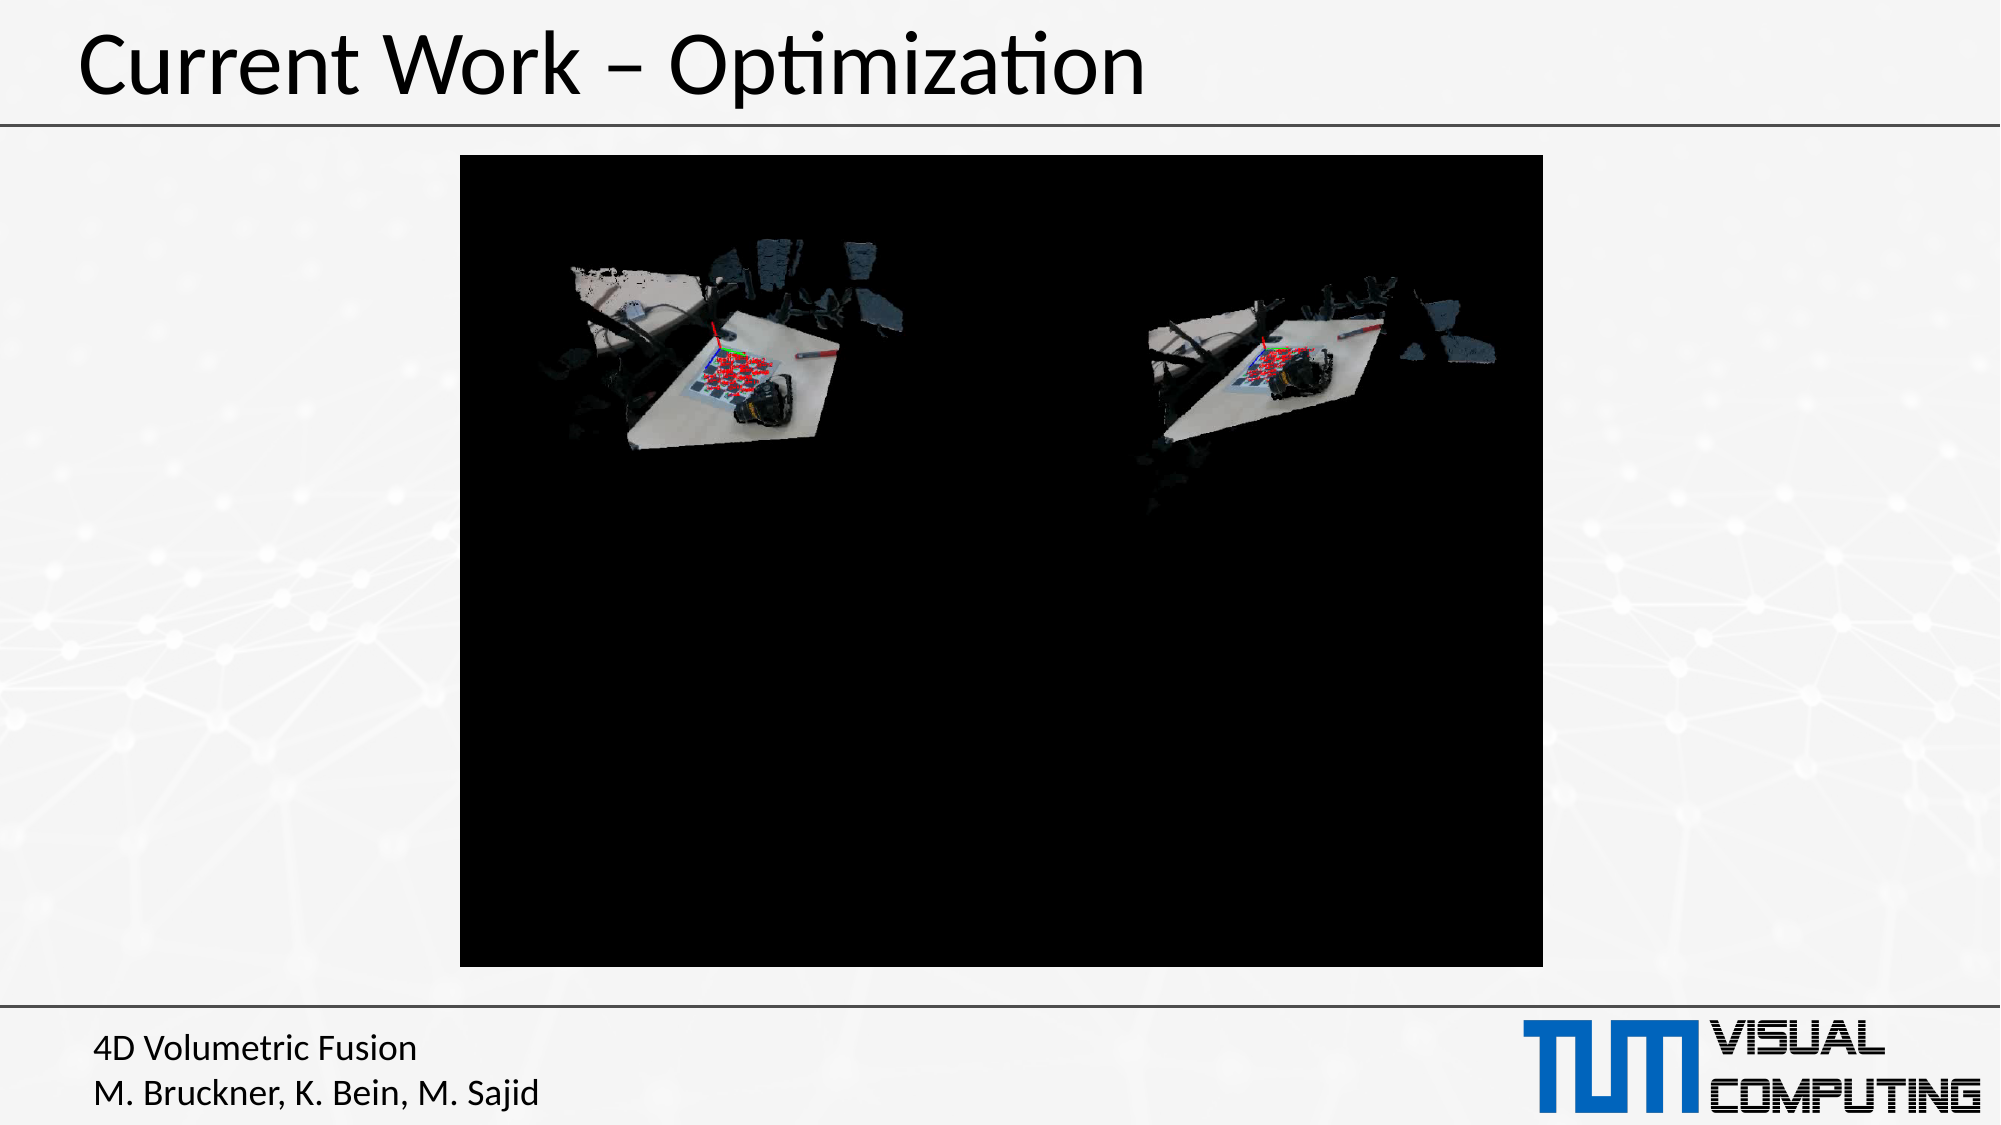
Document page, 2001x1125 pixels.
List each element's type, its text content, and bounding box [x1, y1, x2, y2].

picture [1523, 1018, 1983, 1117]
text_box [459, 154, 1544, 968]
title Current Work – Optimization [78, 0, 1510, 143]
